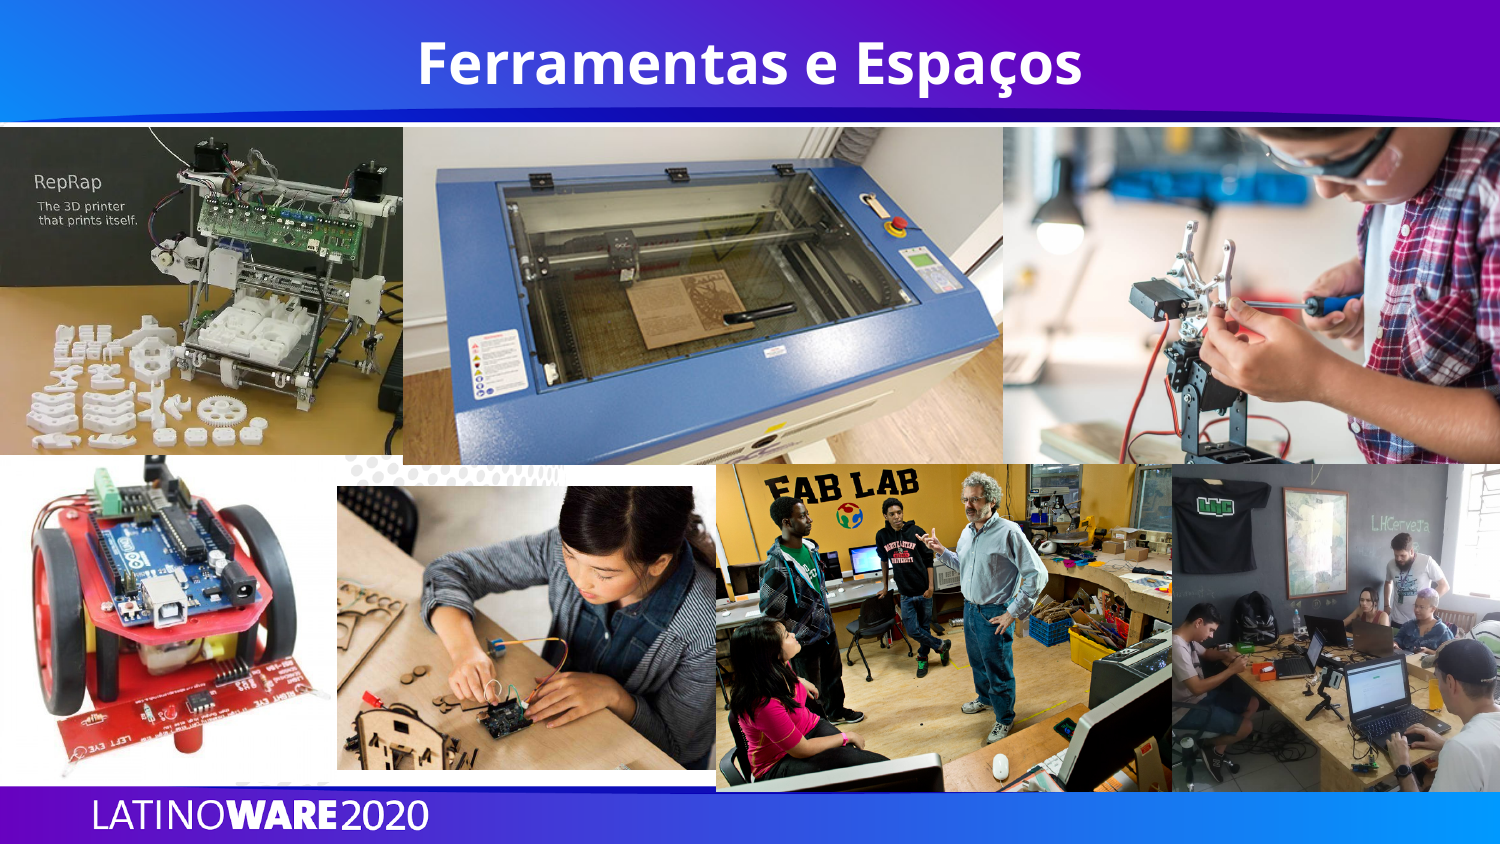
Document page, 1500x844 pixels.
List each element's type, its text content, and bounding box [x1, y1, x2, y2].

picture [0, 0, 1500, 844]
title Ferramentas e Espaços [51, 11, 1449, 106]
